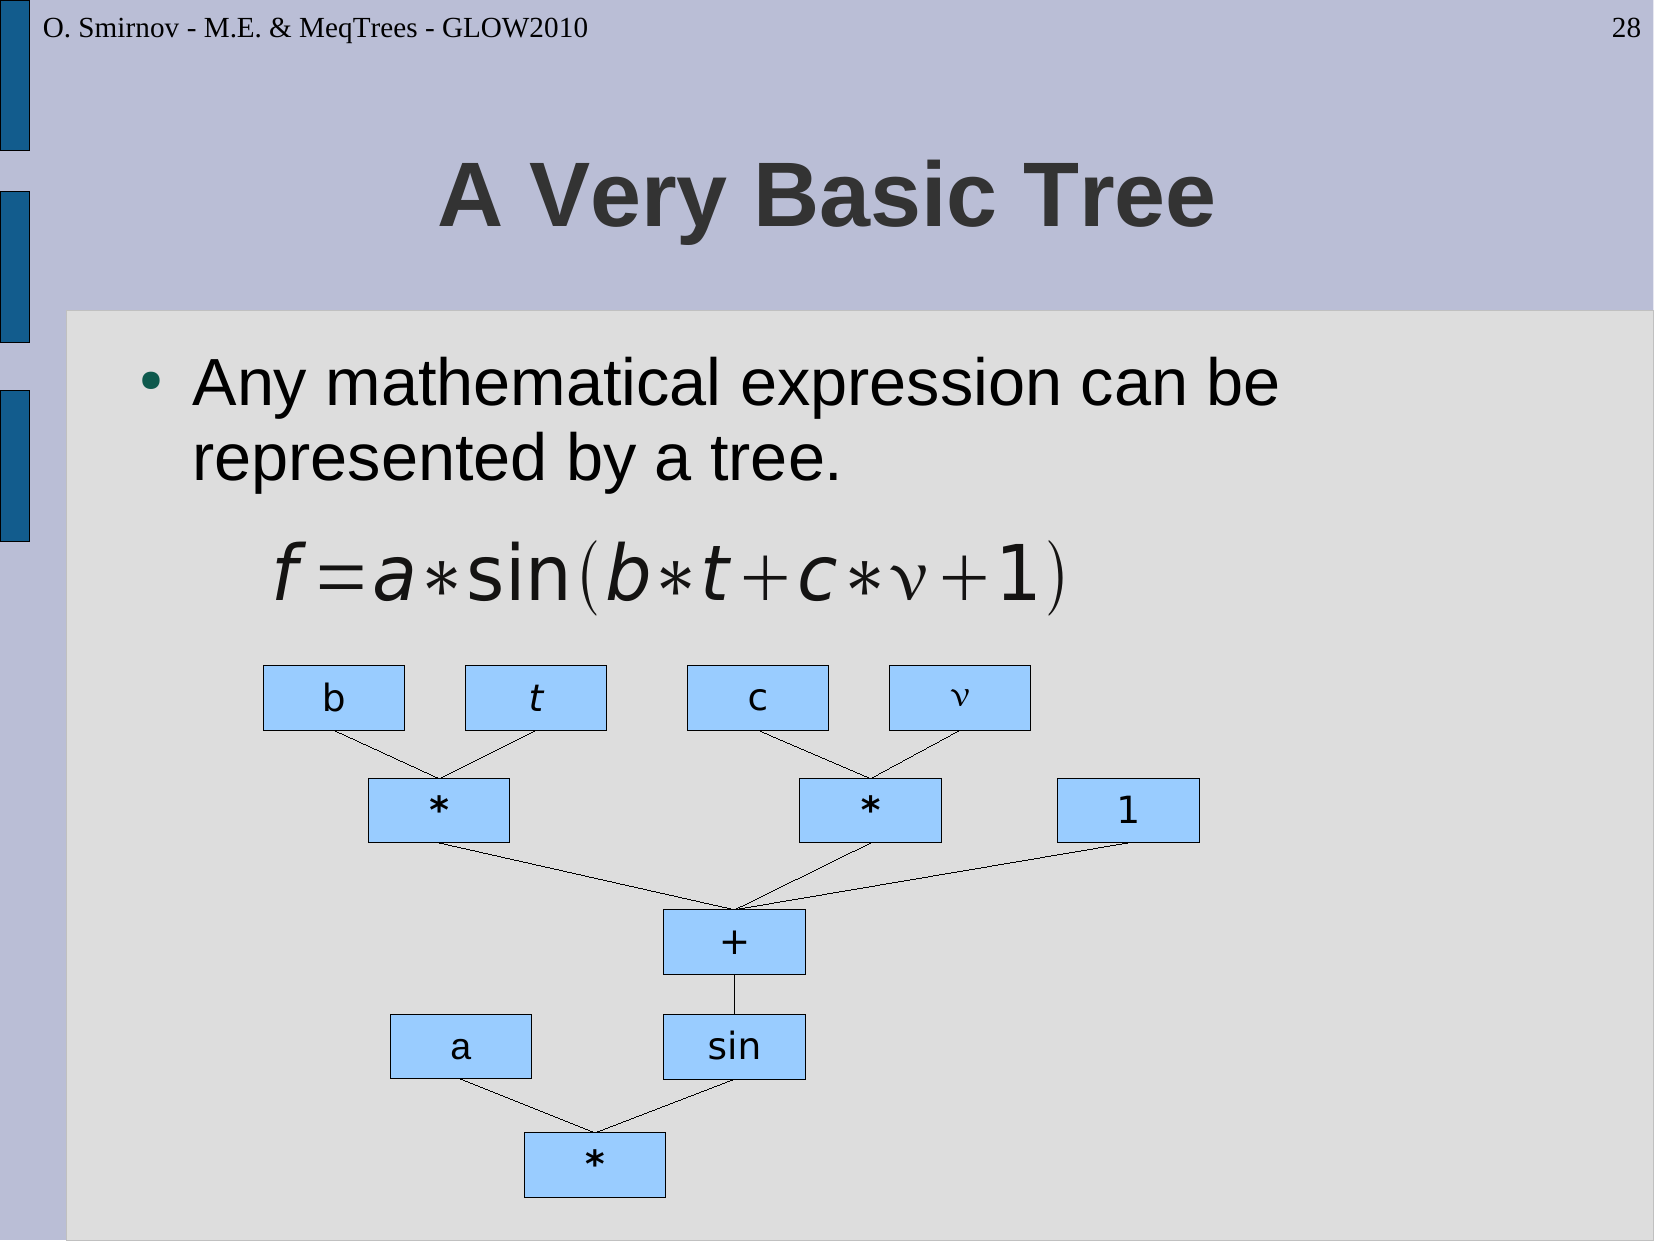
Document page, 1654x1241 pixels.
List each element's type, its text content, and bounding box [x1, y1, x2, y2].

title A Very Basic Tree [121, 91, 1534, 299]
text_box * [524, 1164, 666, 1198]
list Any mathematical expression can be represented by a tree. [121, 344, 1534, 1164]
